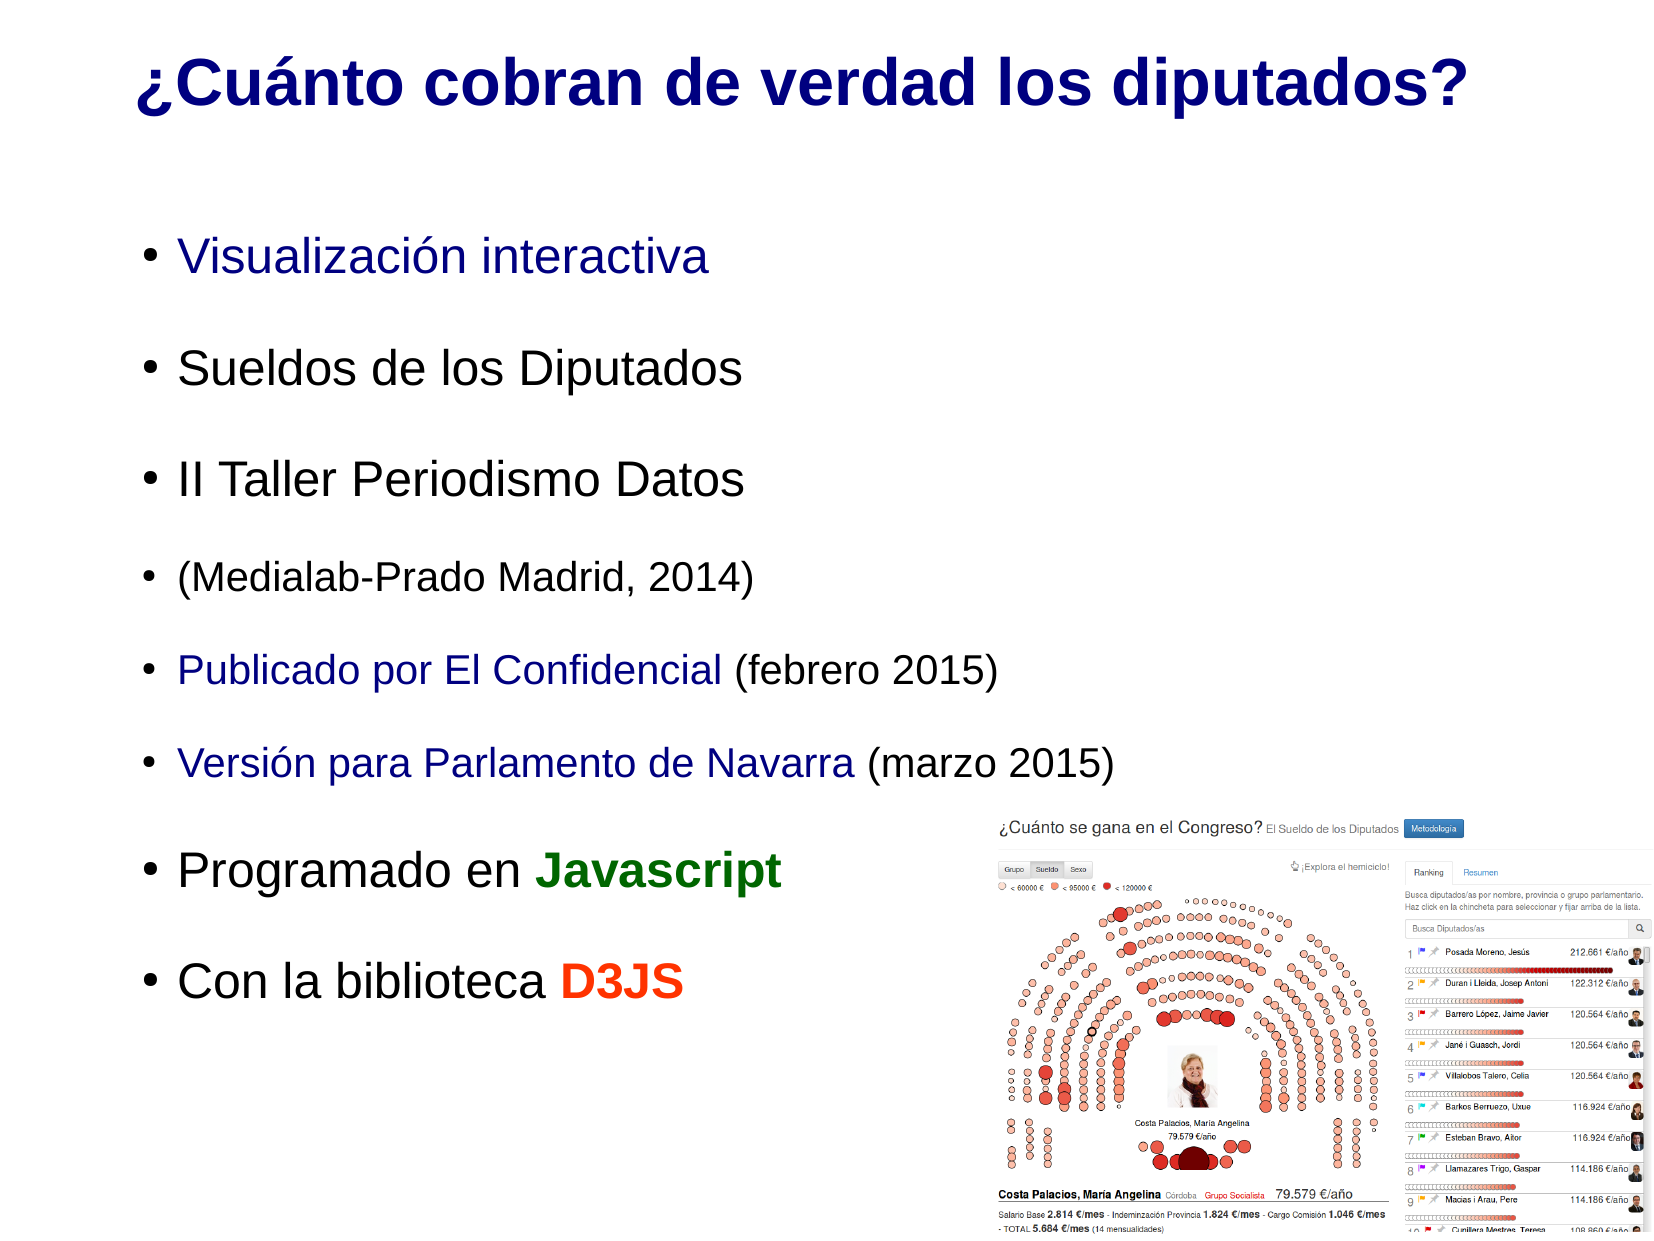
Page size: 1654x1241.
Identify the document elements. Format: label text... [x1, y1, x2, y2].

text_box ¿Cuánto cobran de verdad los diputados? [35, 23, 1571, 141]
text_box Visualización interactiva Sueldos de los Diputados II Taller Periodismo Datos (Medialab-Prado Madrid, 2014) Publicado por El Confidencial (febrero 2015) Versión para Parlamento de Navarra (marzo 2015) Programado en Javascript Con la biblioteca D3JS [141, 200, 1123, 982]
picture [994, 803, 1654, 1241]
